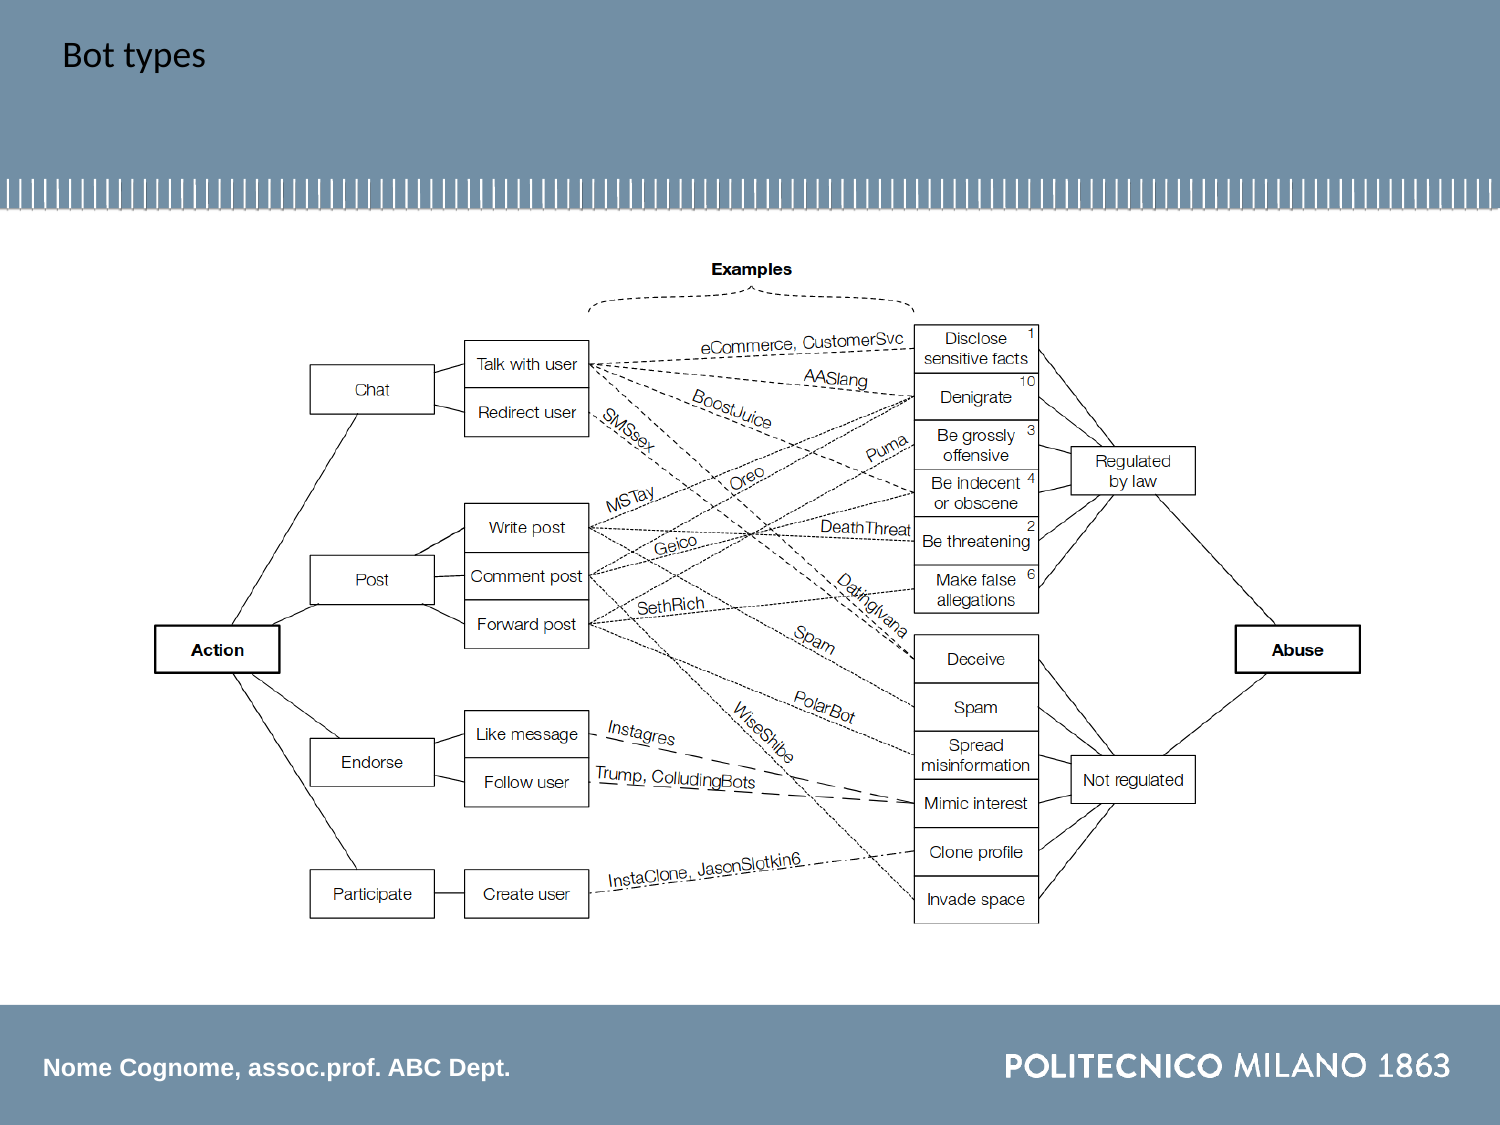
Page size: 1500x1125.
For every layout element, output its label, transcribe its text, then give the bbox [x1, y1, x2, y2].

title Bot types [47, 22, 1455, 161]
picture [999, 1041, 1456, 1089]
picture [75, 216, 1441, 934]
